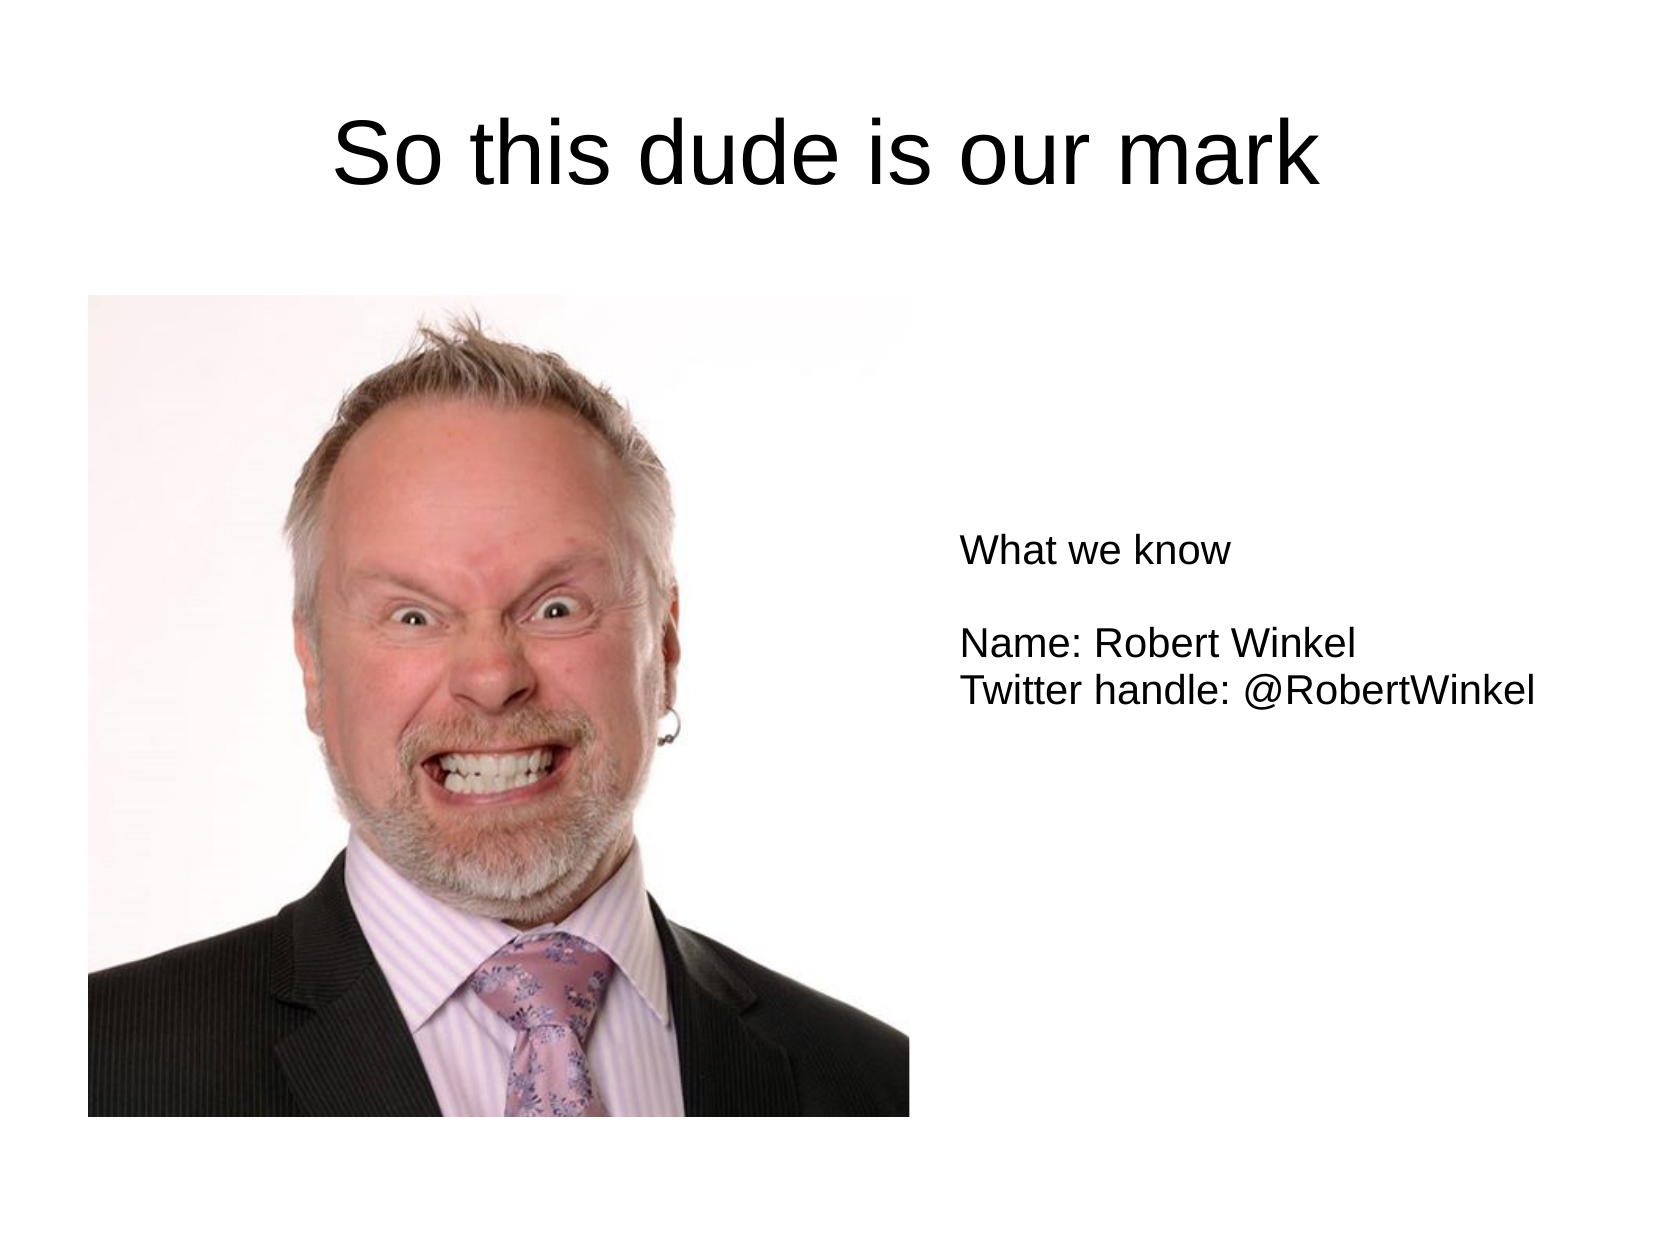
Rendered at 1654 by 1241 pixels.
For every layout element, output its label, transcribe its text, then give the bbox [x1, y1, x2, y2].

text_box What we know Name: Robert Winkel Twitter handle: @RobertWinkel [944, 519, 1560, 745]
title So this dude is our mark [82, 49, 1571, 257]
picture [87, 295, 910, 1117]
